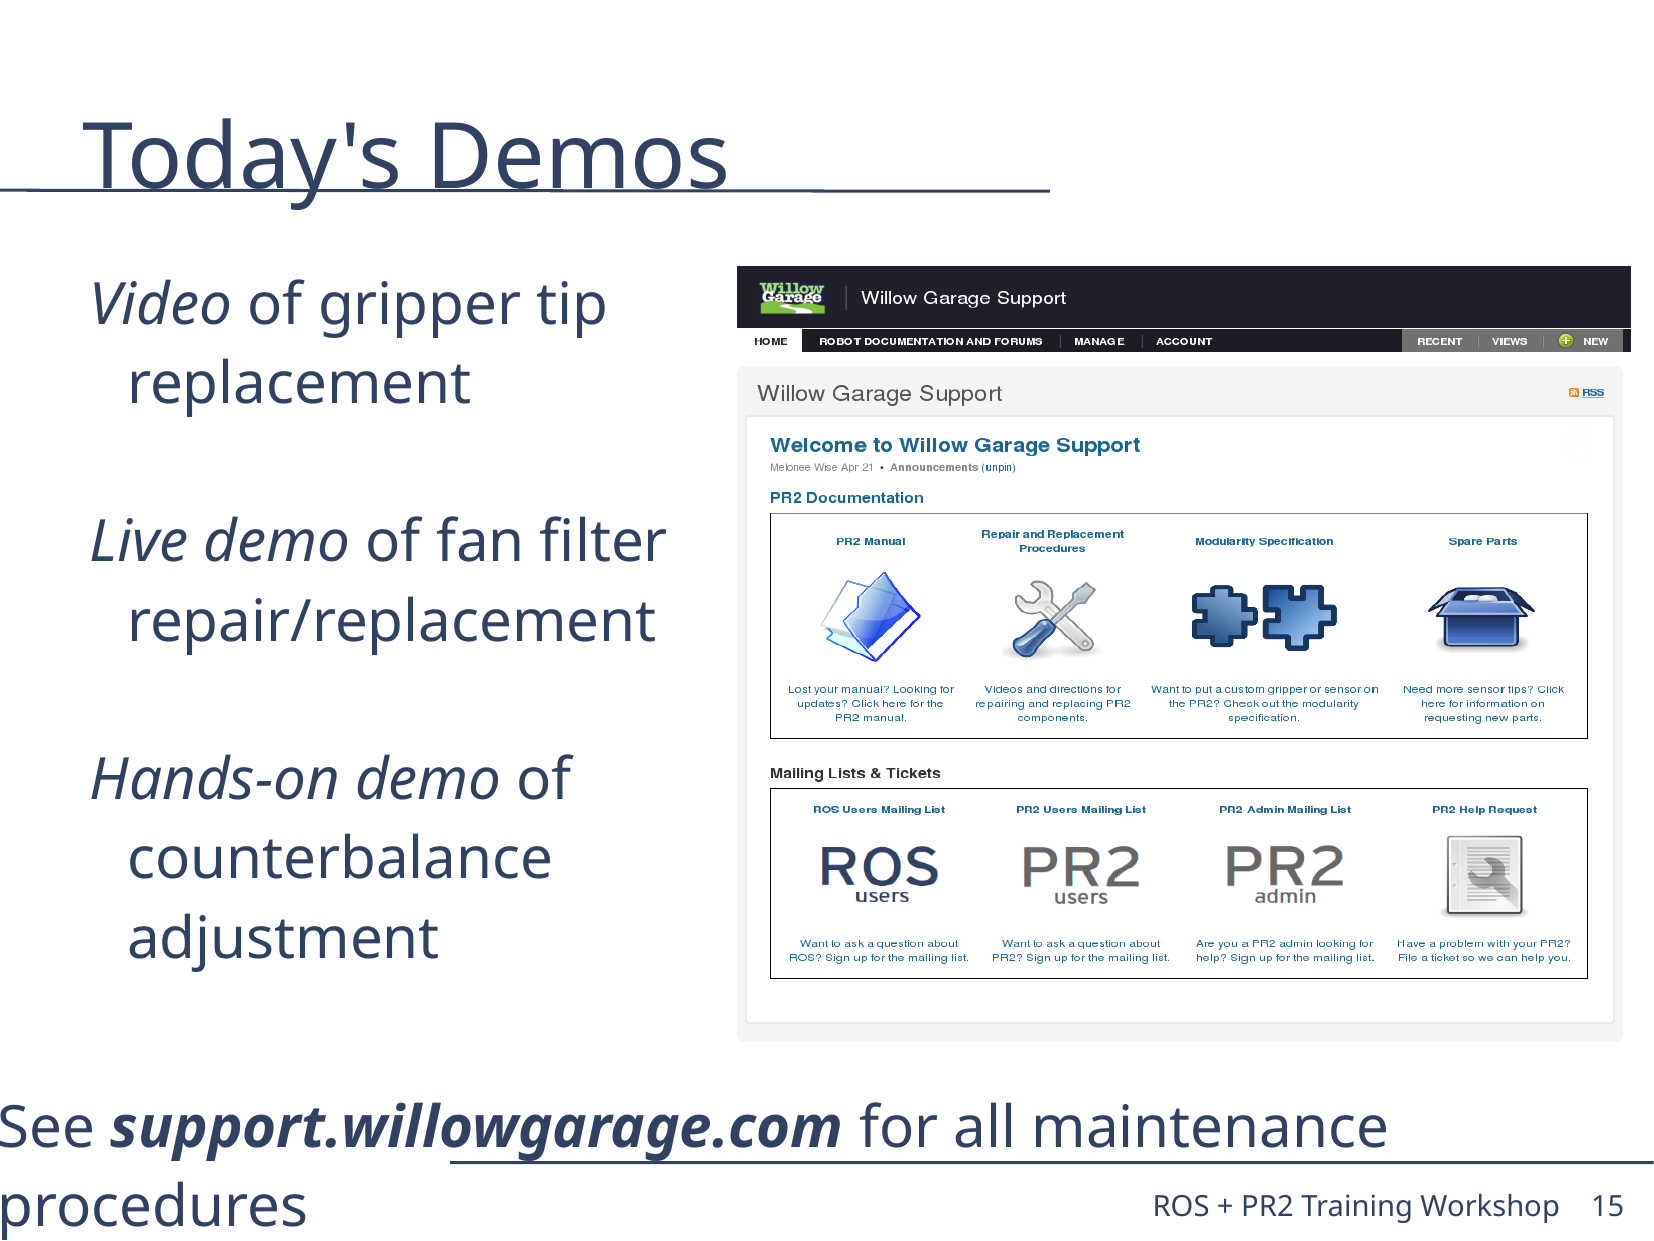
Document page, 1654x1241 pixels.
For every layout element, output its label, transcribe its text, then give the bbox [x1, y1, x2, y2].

list See support.willowgarage.com for all maintenance procedures [0, 1085, 1652, 1198]
picture [730, 266, 1631, 1058]
title Today's Demos [82, 49, 1571, 257]
text_box Video of gripper tip replacement Live demo of fan filter repair/replacement Hands-on demo of counterbalance adjustment [75, 254, 826, 1043]
